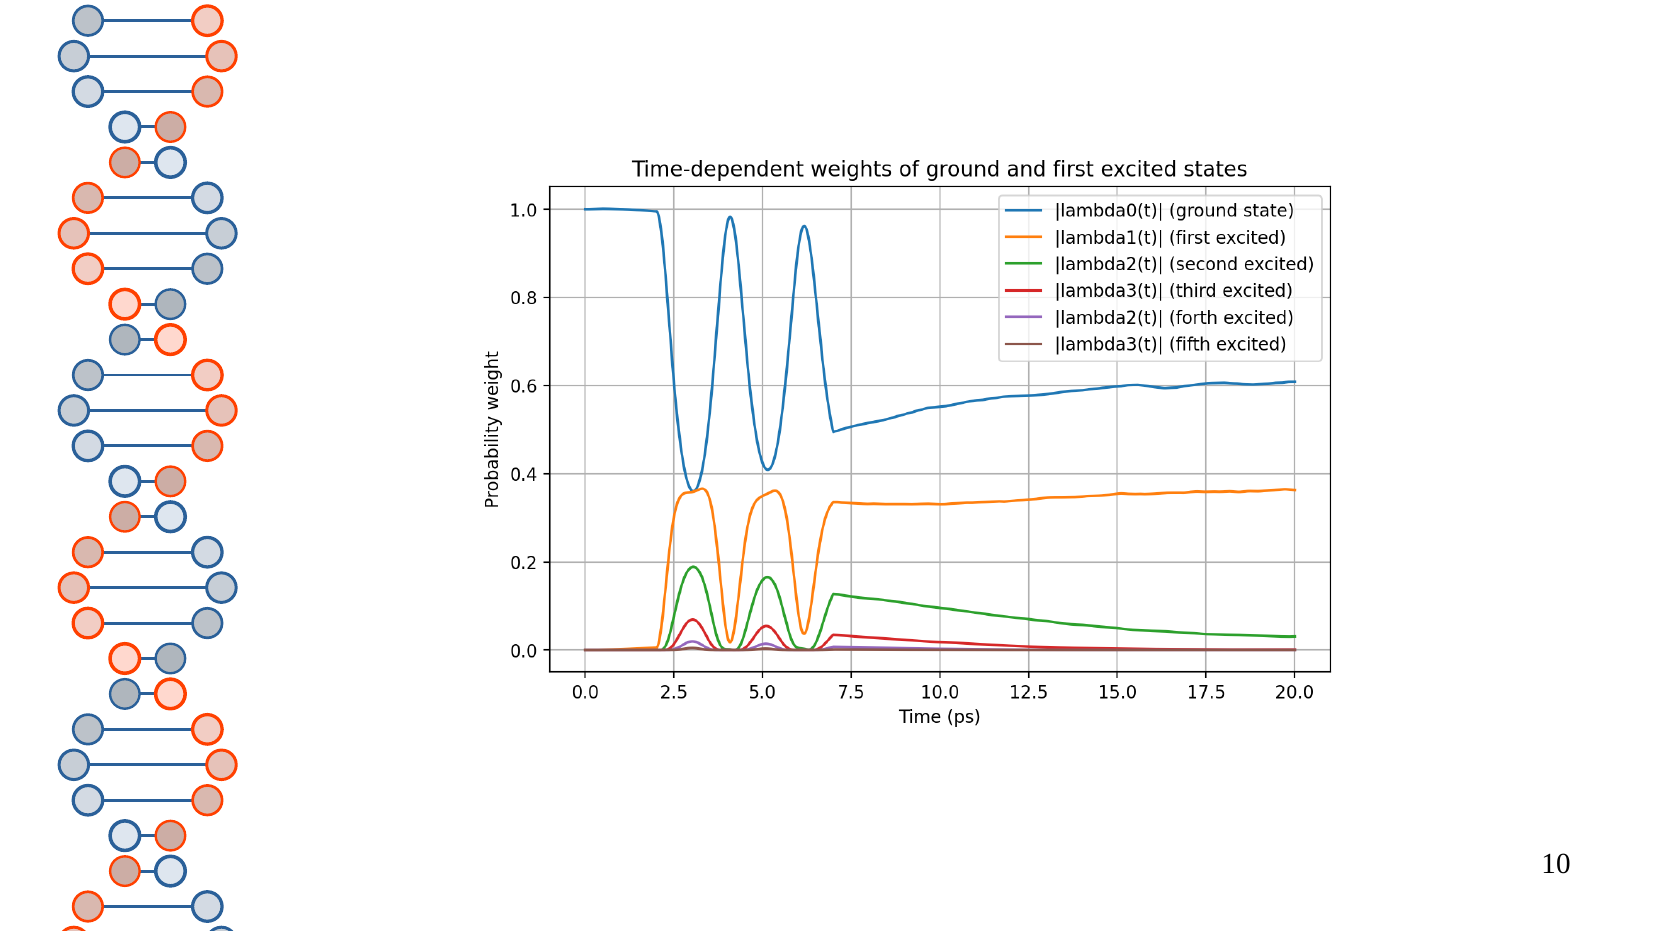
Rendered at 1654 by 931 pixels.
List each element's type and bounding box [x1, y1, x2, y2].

picture [472, 147, 1342, 739]
